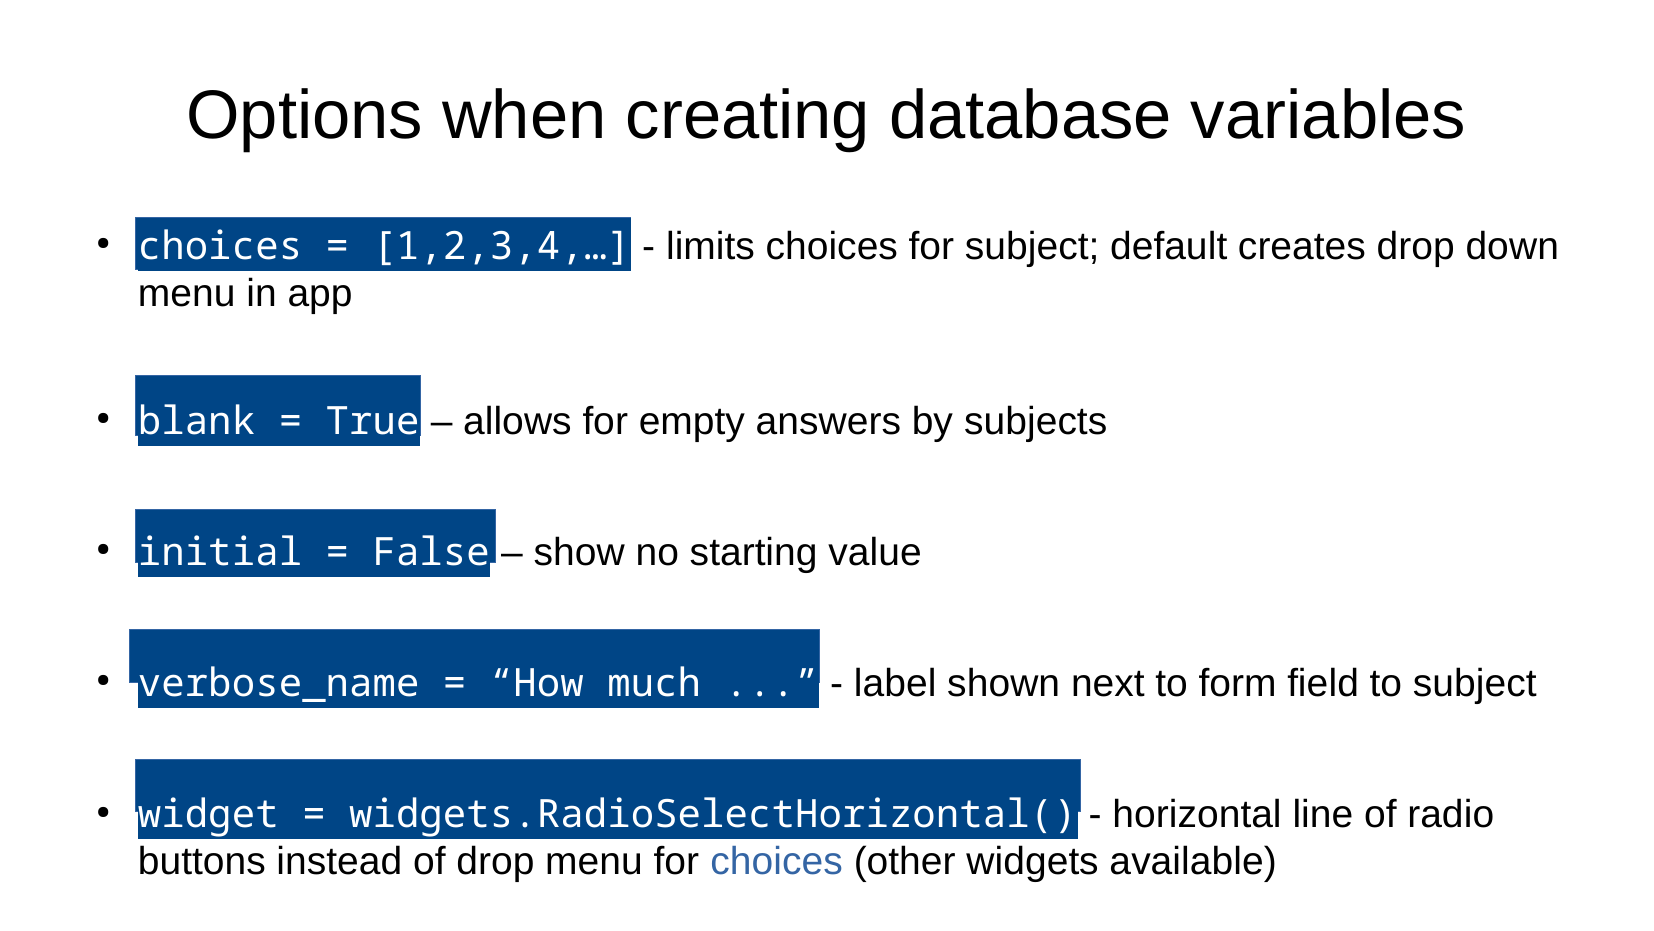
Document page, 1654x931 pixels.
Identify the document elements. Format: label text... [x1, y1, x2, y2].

list choices = [1,2,3,4,…] - limits choices for subject; default creates drop down menu in app blank = True – allows for empty answers by subjects initial = False – show no starting value verbose_name = “How much ...” - label shown next to form field to subject widget = widgets.RadioSelectHorizontal() - horizontal line of radio buttons instead of drop menu for choices (other widgets available) [82, 217, 1571, 889]
title Options when creating database variables [82, 37, 1571, 193]
